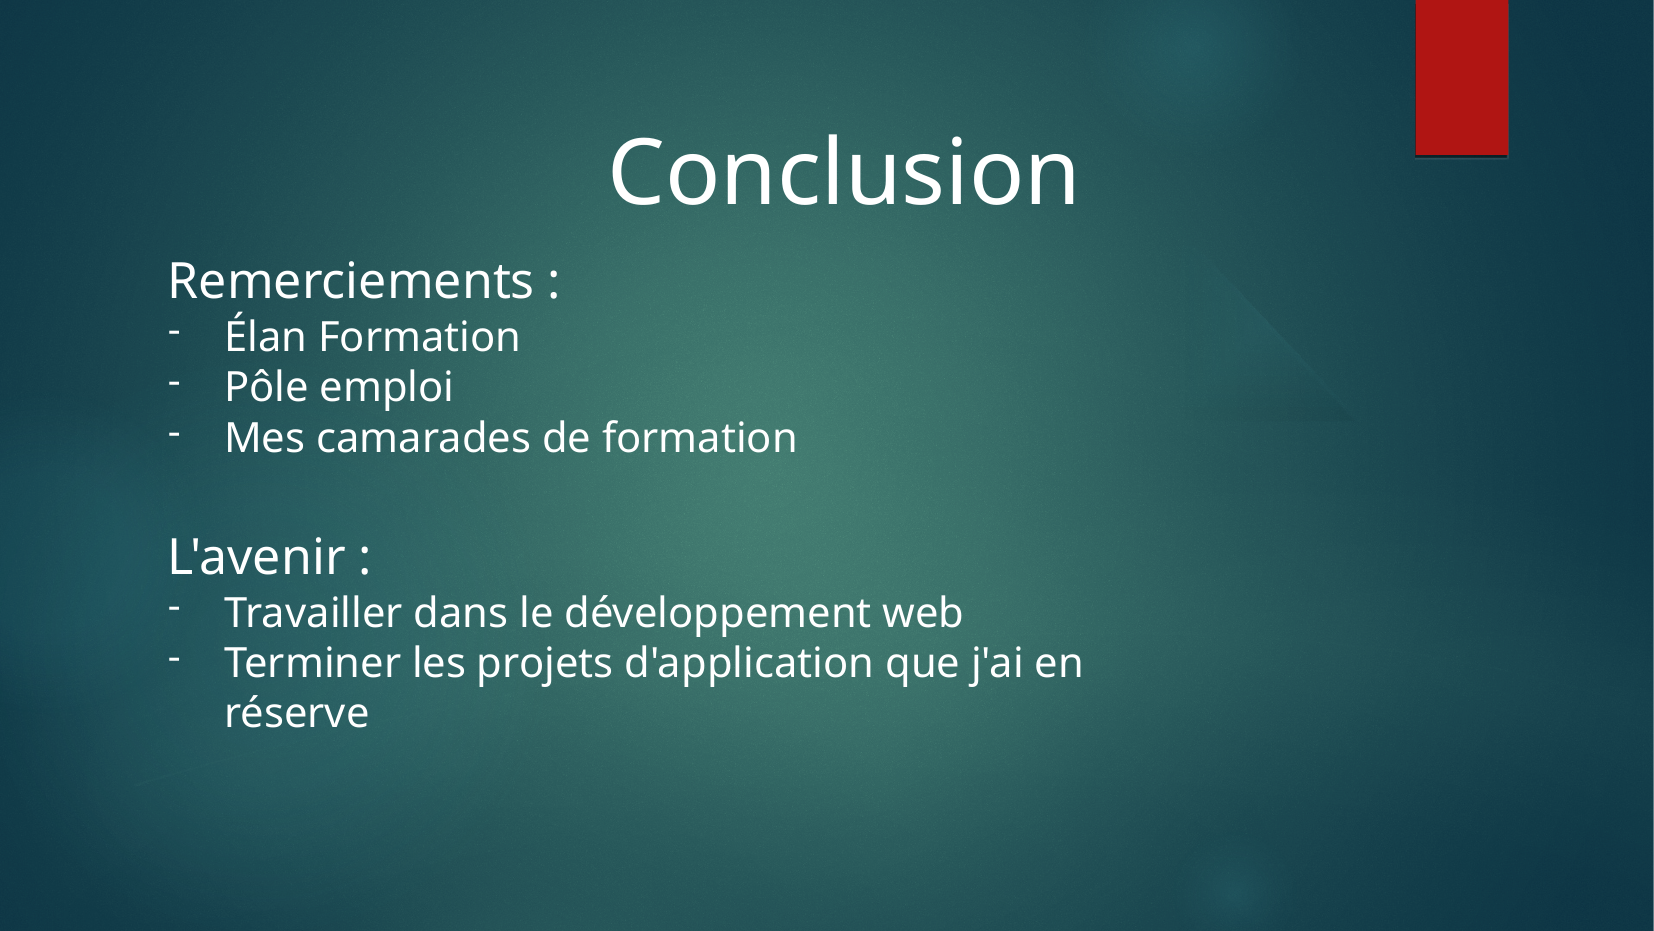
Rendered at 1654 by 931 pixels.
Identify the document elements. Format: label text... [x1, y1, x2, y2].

text_box Remerciements : Élan Formation Pôle emploi Mes camarades de formation [153, 241, 1167, 469]
text_box Conclusion [175, 105, 1514, 231]
picture [0, 0, 1654, 931]
text_box L'avenir : Travailler dans le développement web Terminer les projets d'application que j'ai en réserve [153, 517, 1167, 744]
